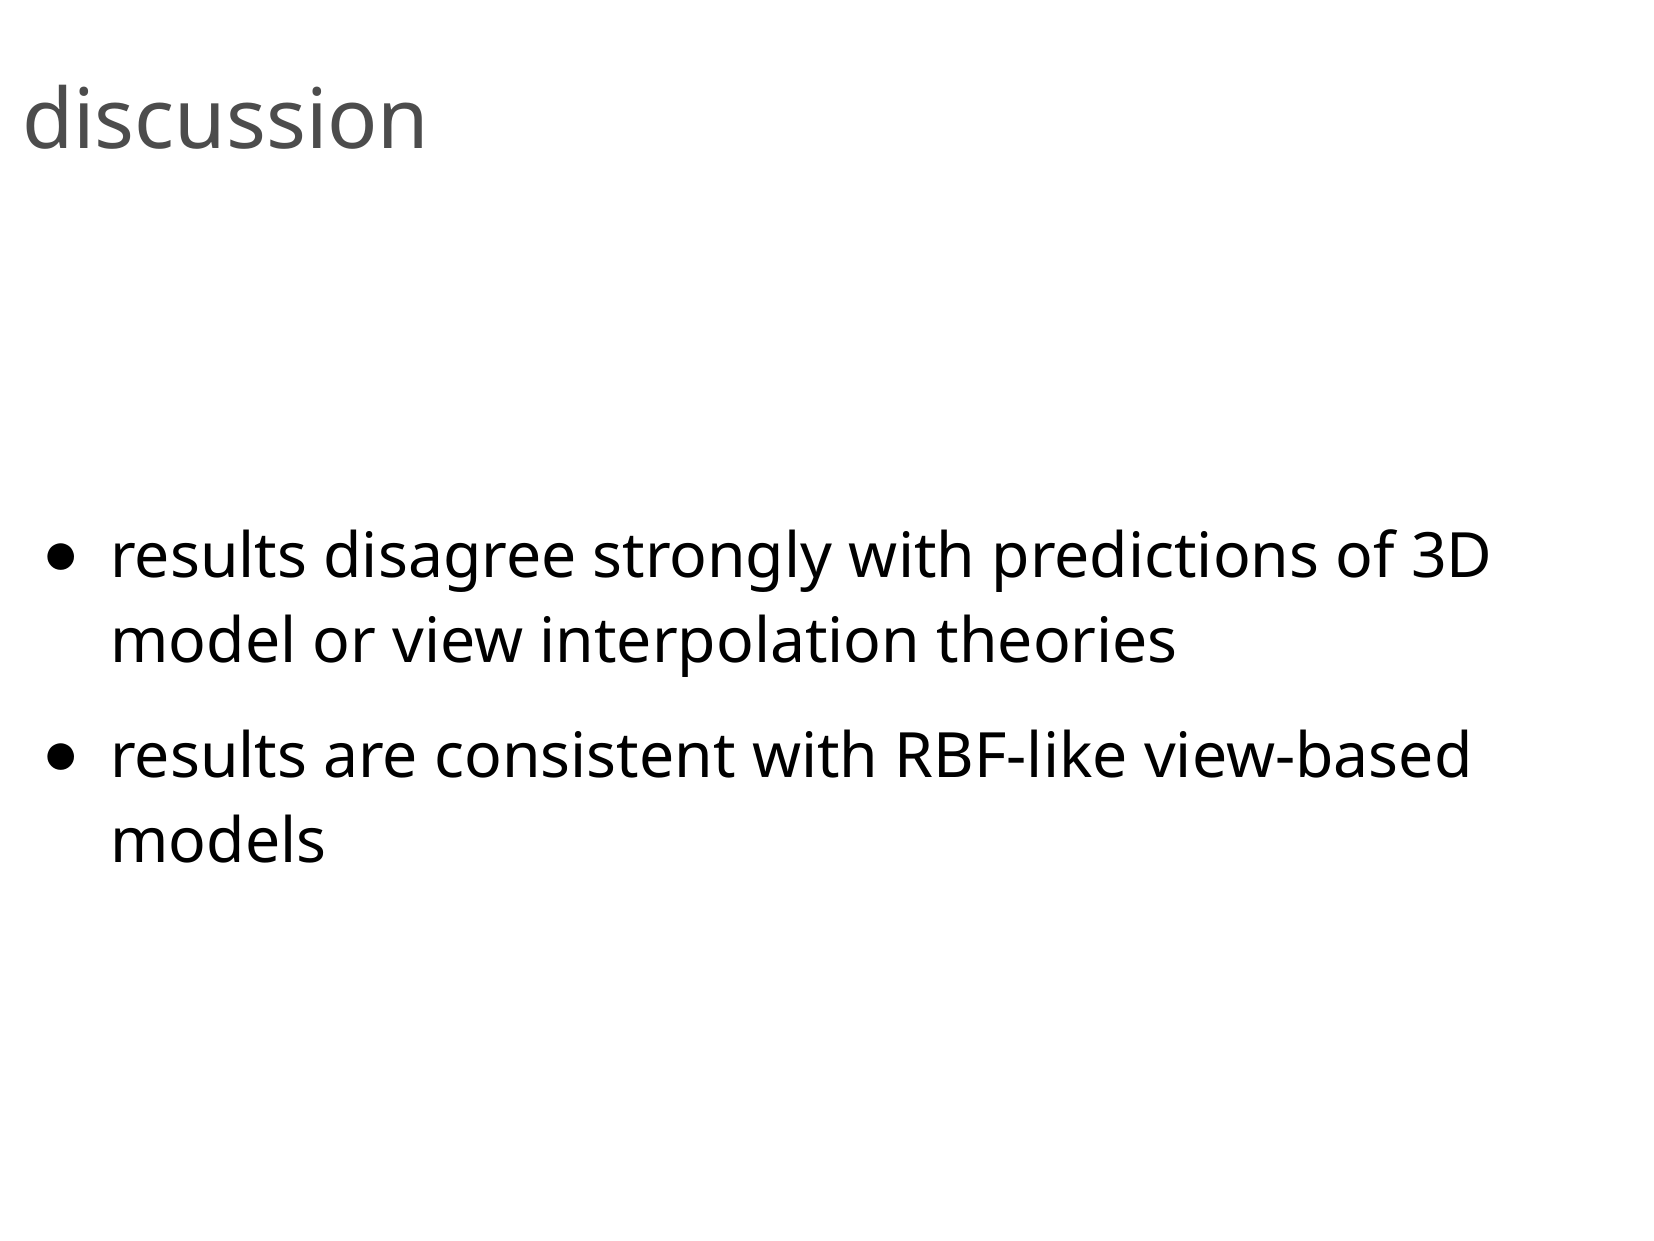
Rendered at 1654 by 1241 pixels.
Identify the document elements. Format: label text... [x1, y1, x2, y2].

list results disagree strongly with predictions of 3D model or view interpolation theories results are consistent with RBF-like view-based models [25, 226, 1654, 1166]
title discussion [22, 19, 1654, 213]
